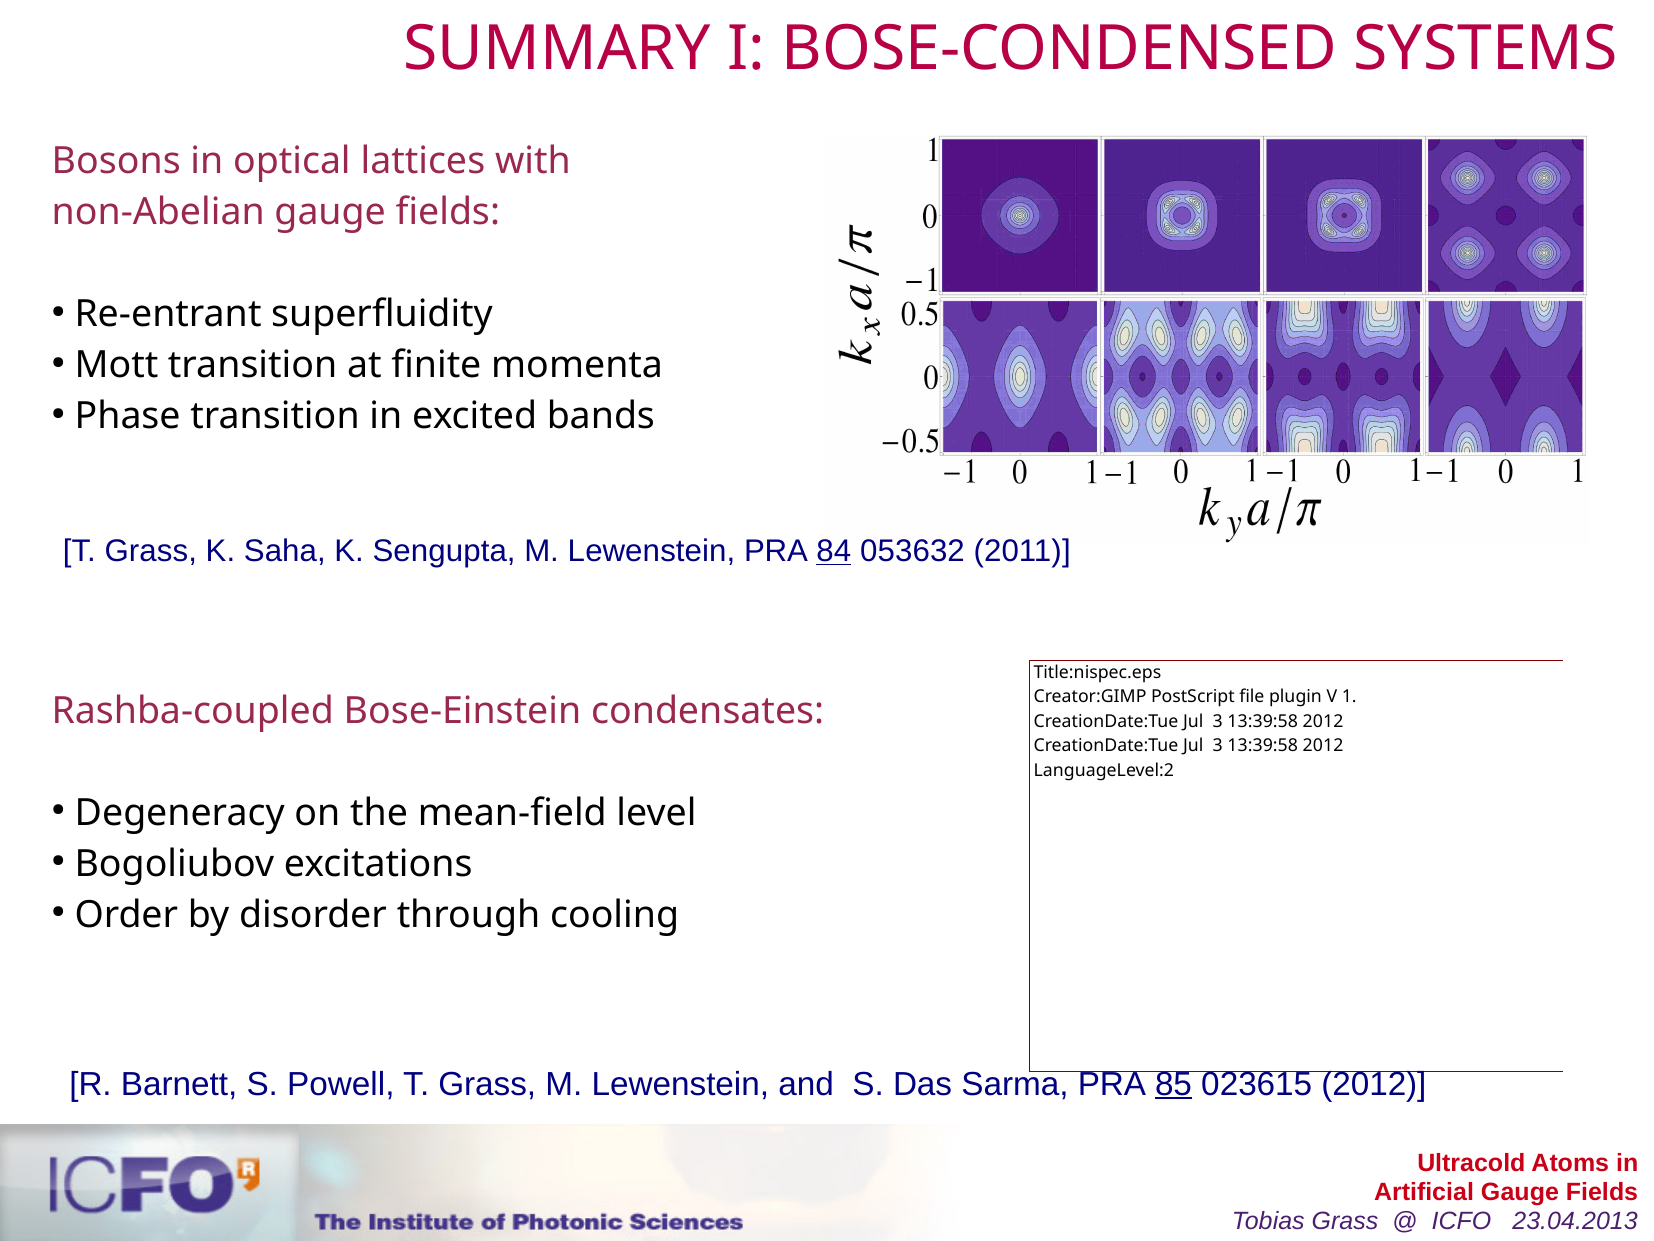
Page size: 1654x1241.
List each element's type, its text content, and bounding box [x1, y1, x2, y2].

picture [1027, 658, 1563, 1072]
text_box Ultracold Atoms in Artificial Gauge Fields Tobias Grass @ ICFO 23.04.2013 [712, 1138, 1654, 1241]
text_box Bosons in optical lattices with non-Abelian gauge fields: Re-entrant superfluidity Mott transition at finite momenta Phase transition in excited bands [36, 126, 1126, 511]
text_box [R. Barnett, S. Powell, T. Grass, M. Lewenstein, and S. Das Sarma, PRA 85 023615 (2012)] [53, 1056, 1444, 1112]
text_box SUMMARY I: BOSE-CONDENSED SYSTEMS [0, 0, 1651, 99]
text_box [T. Grass, K. Saha, K. Sengupta, M. Lewenstein, PRA 84 053632 (2011)] [46, 524, 1088, 578]
picture [0, 1124, 976, 1241]
picture [825, 134, 1589, 543]
text_box Rashba-coupled Bose-Einstein condensates: Degeneracy on the mean-field level Bogoliubov excitations Order by disorder through cooling [36, 675, 1126, 955]
